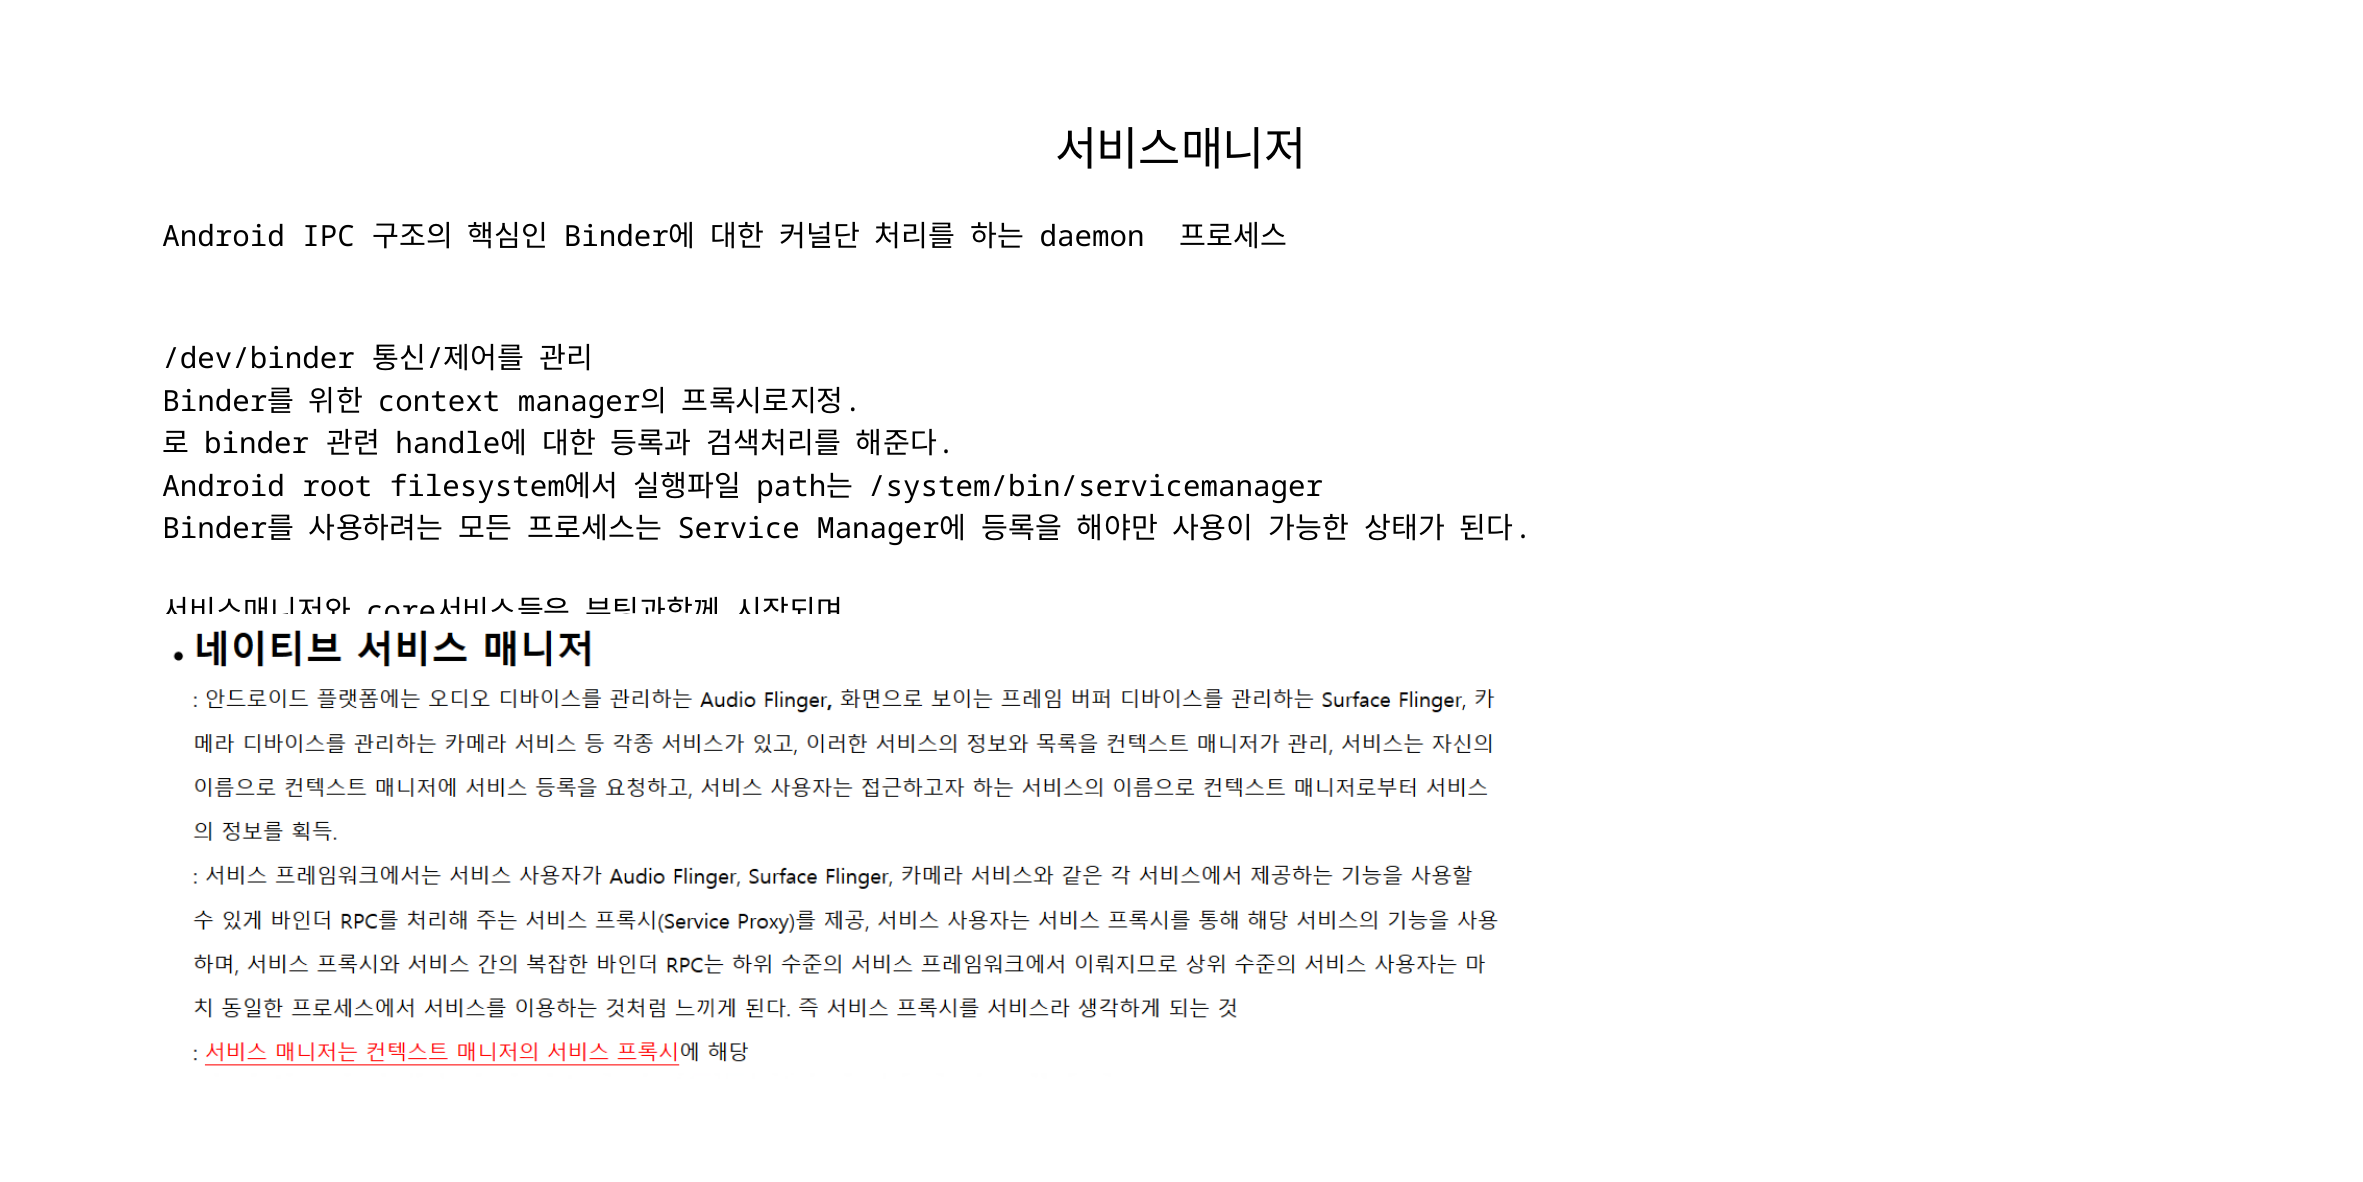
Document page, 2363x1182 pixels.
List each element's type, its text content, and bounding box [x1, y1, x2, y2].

text_box Android IPC 구조의 핵심인 Binder에 대한 커널단 처리를 하는 daemon 프로세스 /dev/binder 통신/제어를 관리 Binder를 위한 context manager의 프록시로지정. 로 binder 관련 handle에 대한 등록과 검색처리를 해준다. Android root filesystem에서 실행파일 path는 /system/bin/servicemanager Binder를 사용하려는 모든 프로세스는 Service Manager에 등록을 해야만 사용이 가능한 상태가 된다. 서비스매니저와 core서비스들은 부팅과함께 시작되며 일반사용자 서비스들은 activity매니저를 통해서 시작해야함 [147, 165, 1597, 649]
picture [156, 614, 1513, 1079]
title 서비스매니저 [118, 47, 2245, 245]
